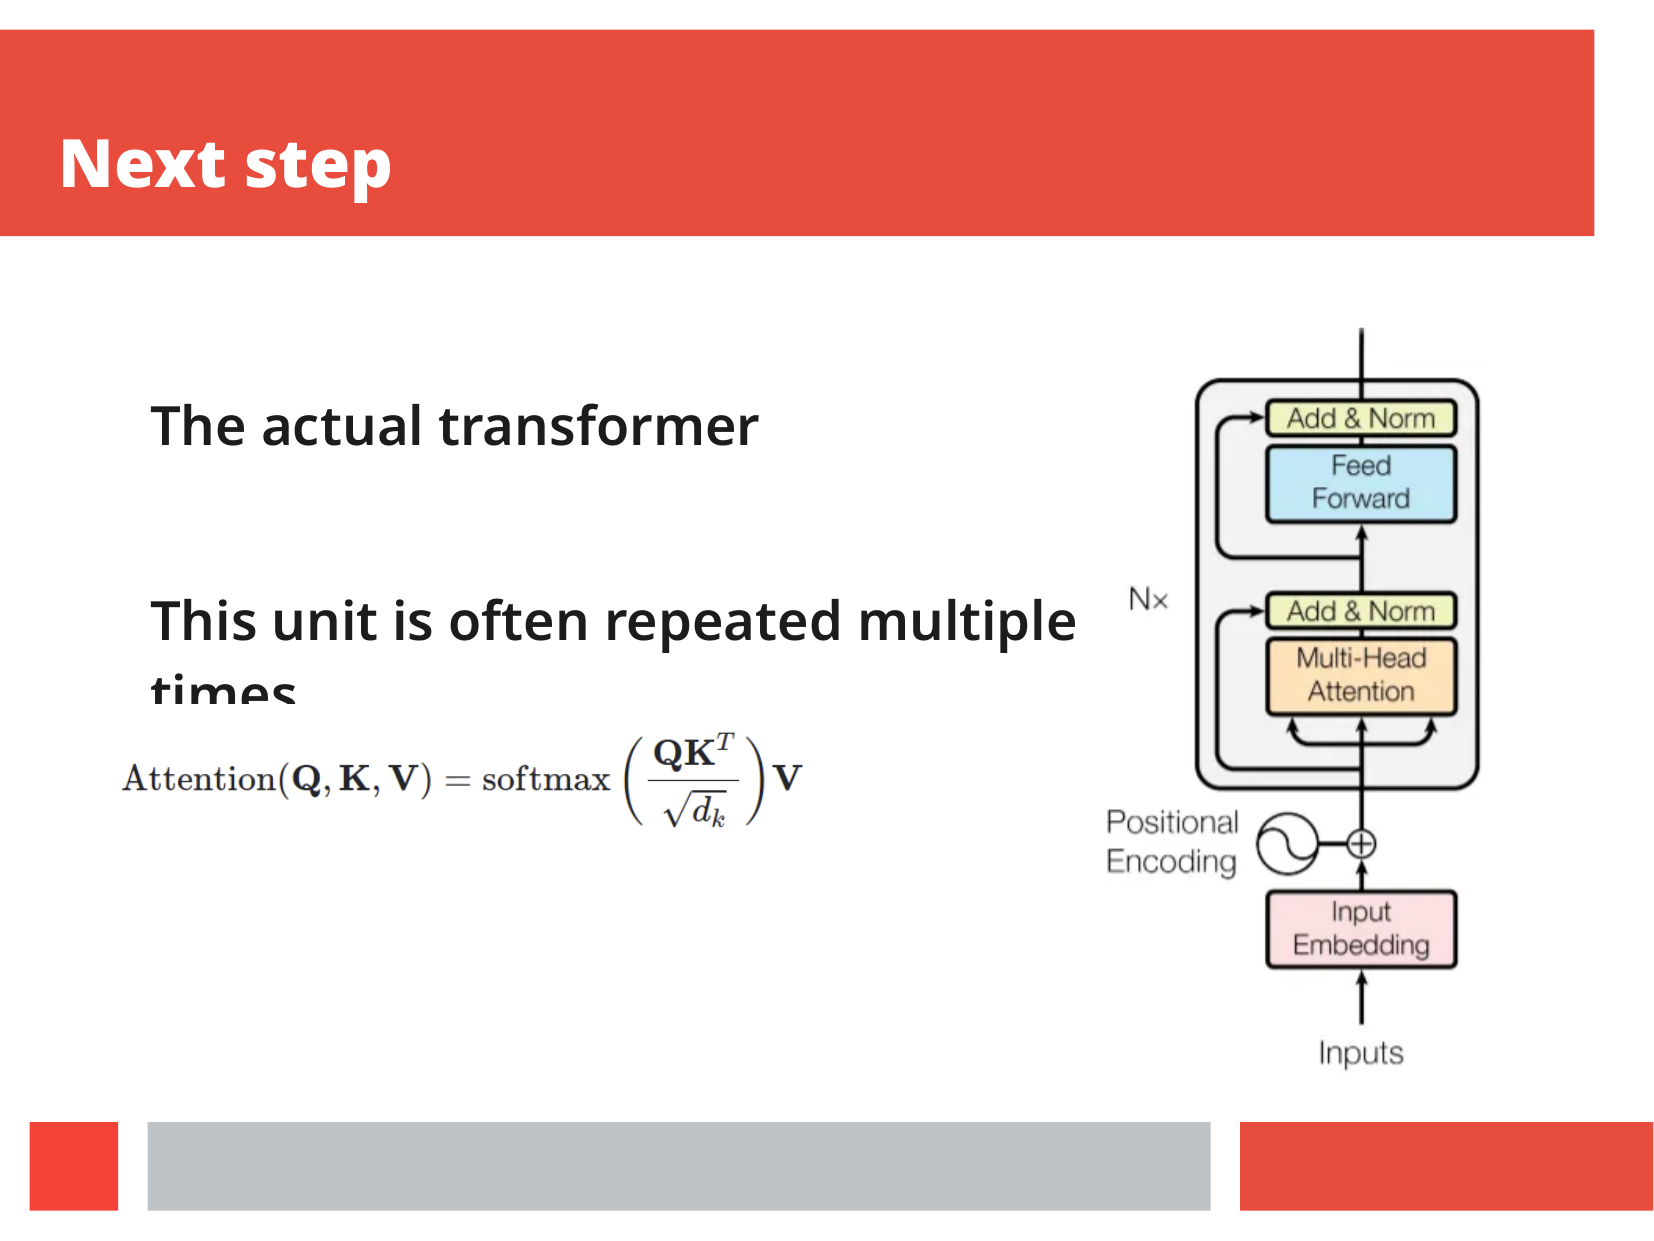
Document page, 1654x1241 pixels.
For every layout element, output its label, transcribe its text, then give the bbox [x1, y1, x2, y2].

list The actual transformer This unit is often repeated multiple times (no weight sharing!) [150, 387, 1081, 1156]
picture [1095, 314, 1522, 1093]
title Next step [59, 59, 1595, 207]
picture [105, 704, 825, 849]
